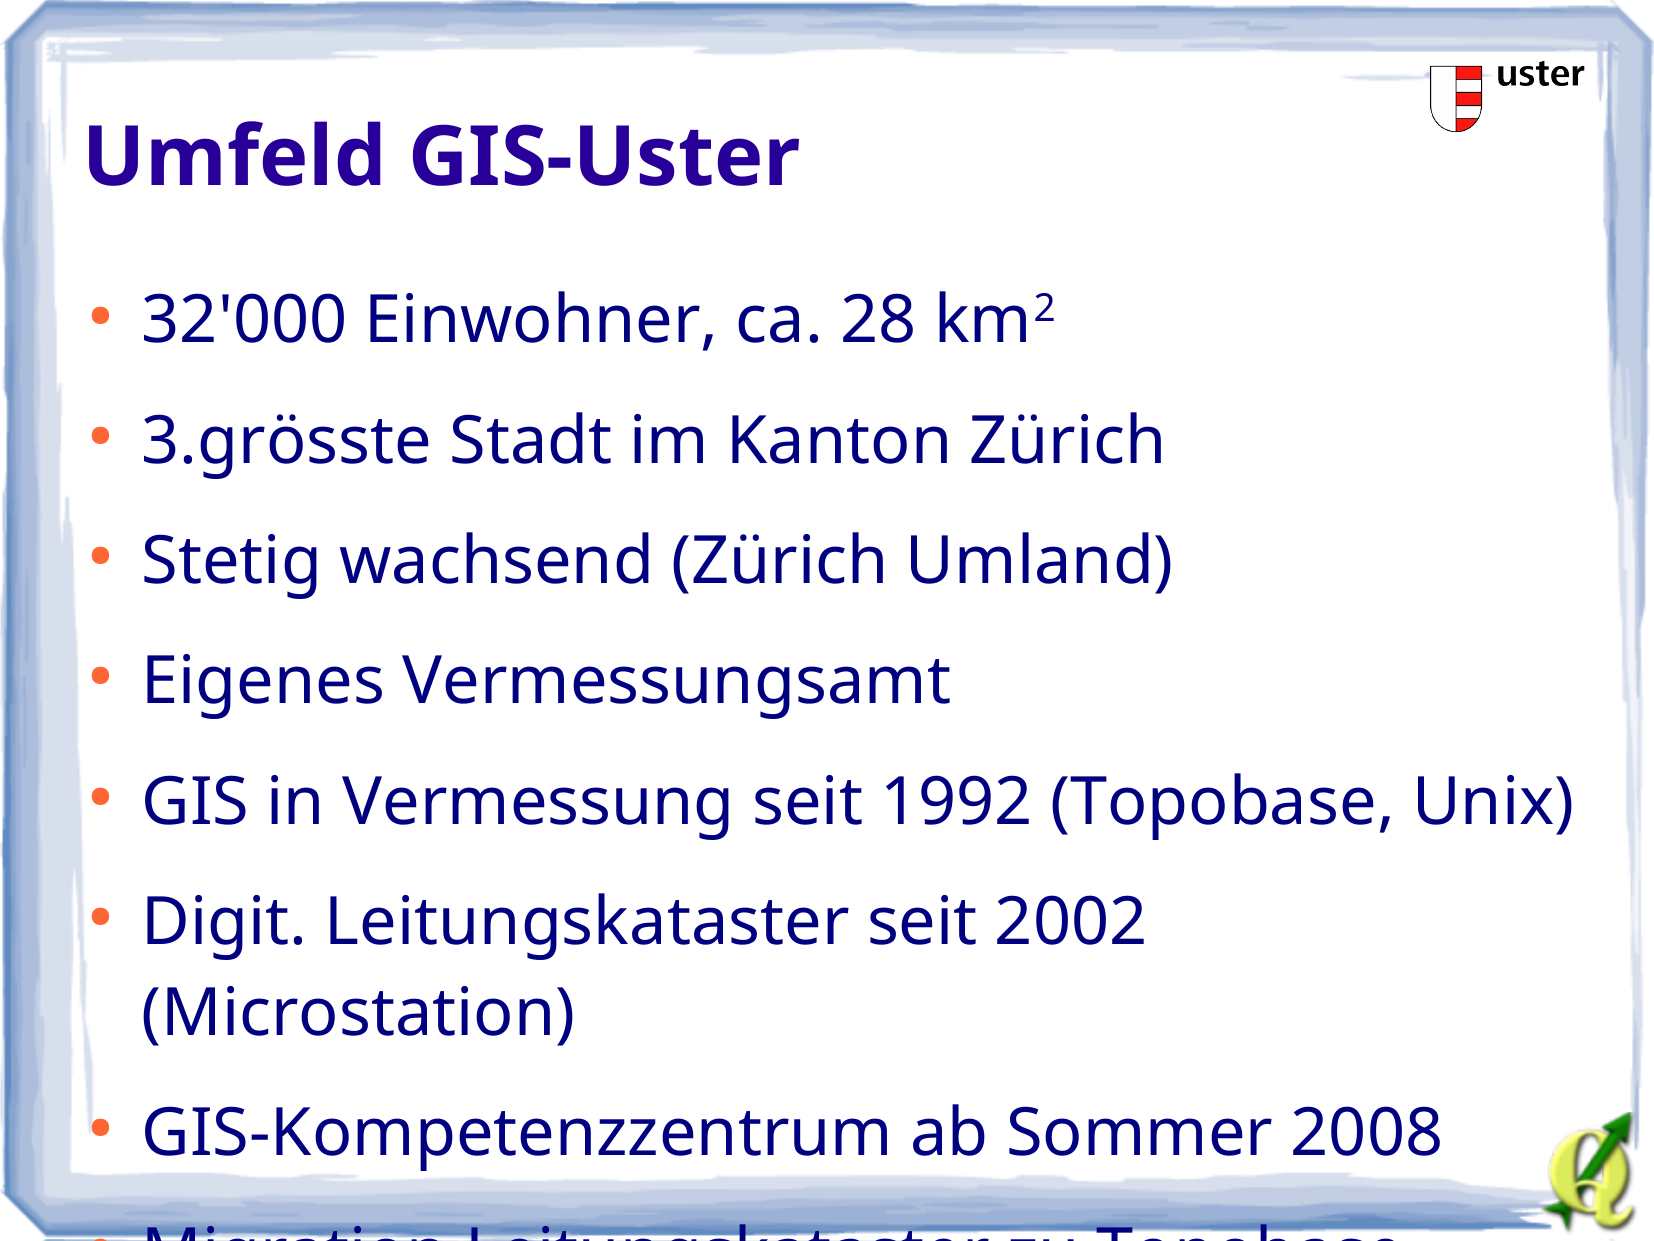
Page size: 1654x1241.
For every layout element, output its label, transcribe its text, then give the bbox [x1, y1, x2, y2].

list 32'000 Einwohner, ca. 28 km2 3.grösste Stadt im Kanton Zürich Stetig wachsend (Zürich Umland) Eigenes Vermessungsamt GIS in Vermessung seit 1992 (Topobase, Unix) Digit. Leitungskataster seit 2002 (Microstation) GIS-Kompetenzzentrum ab Sommer 2008 Migration Leitungskataster zu Topobase, 2009 [70, 271, 1583, 1101]
picture [0, 0, 1654, 1241]
title Umfeld GIS-Uster [82, 56, 1571, 250]
